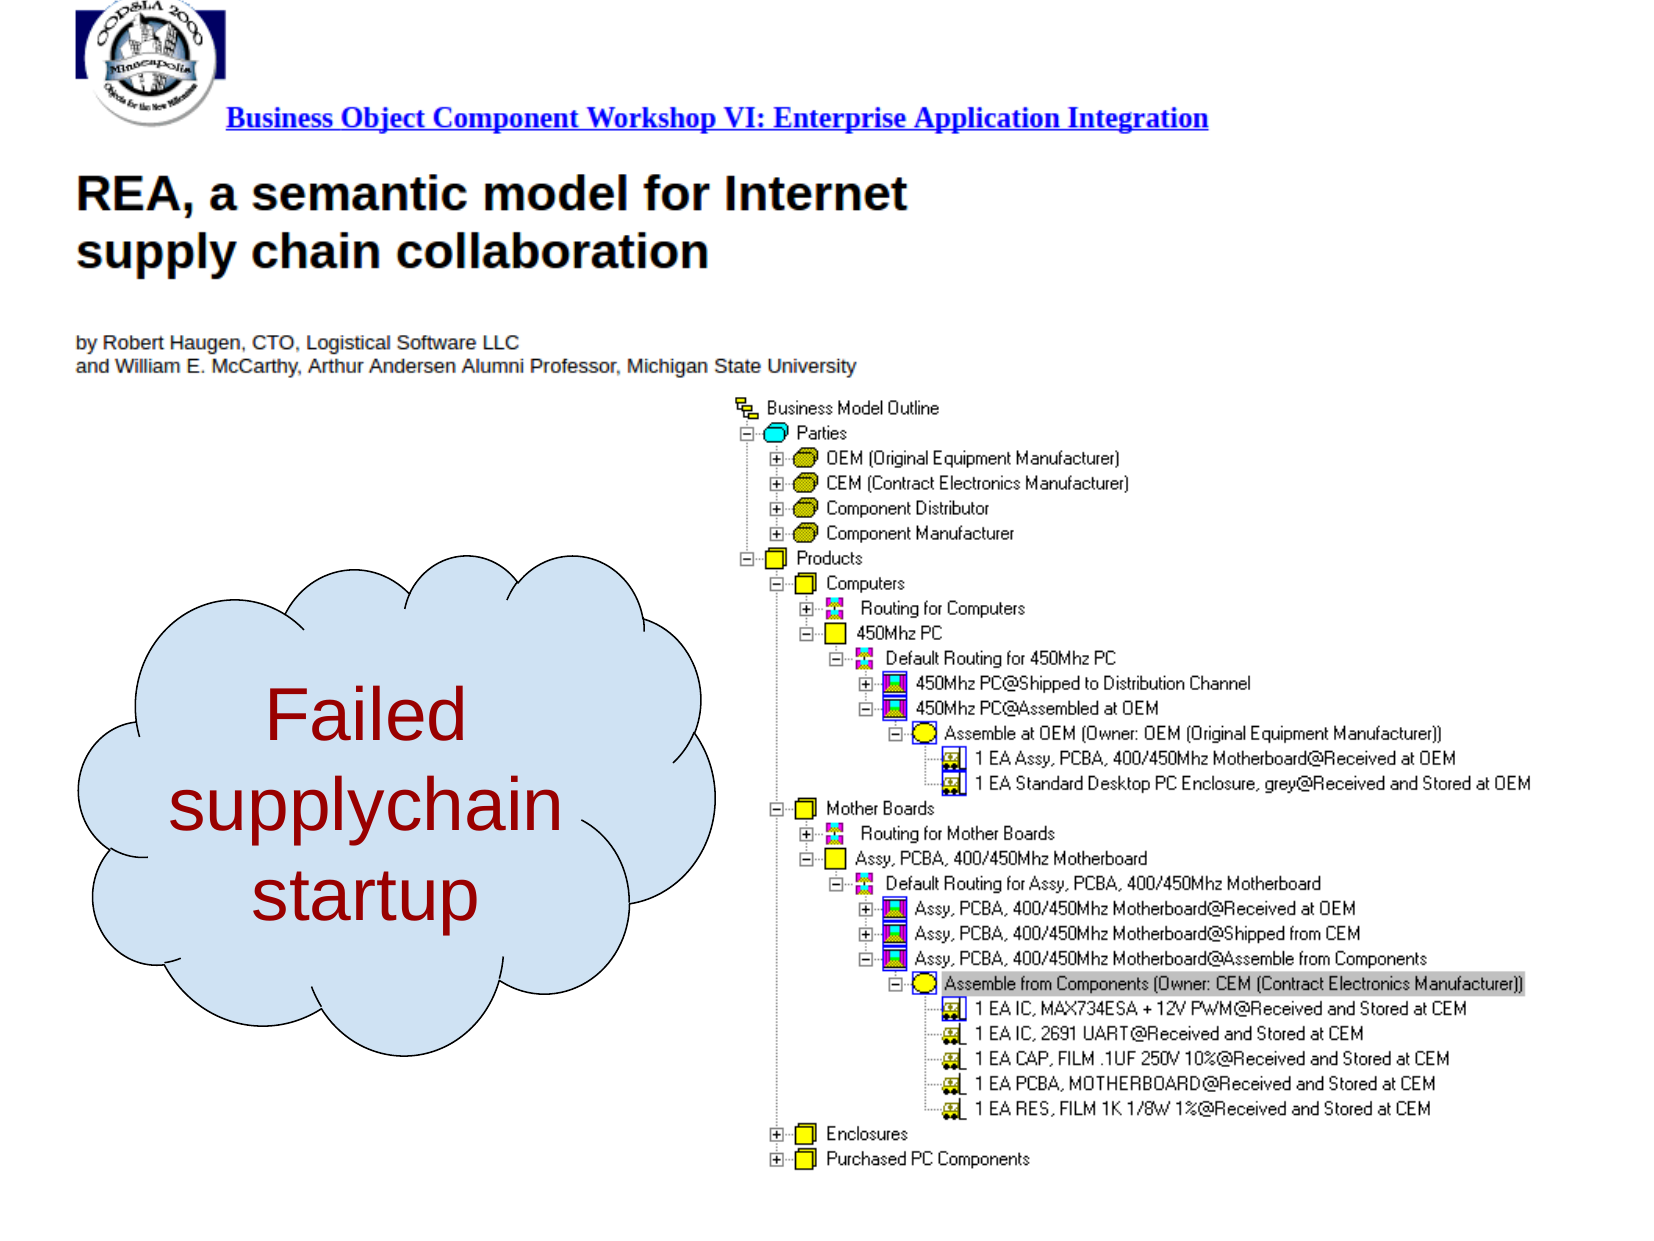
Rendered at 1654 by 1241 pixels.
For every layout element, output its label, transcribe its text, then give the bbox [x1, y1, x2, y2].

text_box [167, 970, 603, 1057]
picture [54, 0, 1276, 395]
picture [734, 396, 1541, 1179]
text_box [150, 555, 716, 895]
text_box Failed supplychain startup [74, 650, 659, 970]
